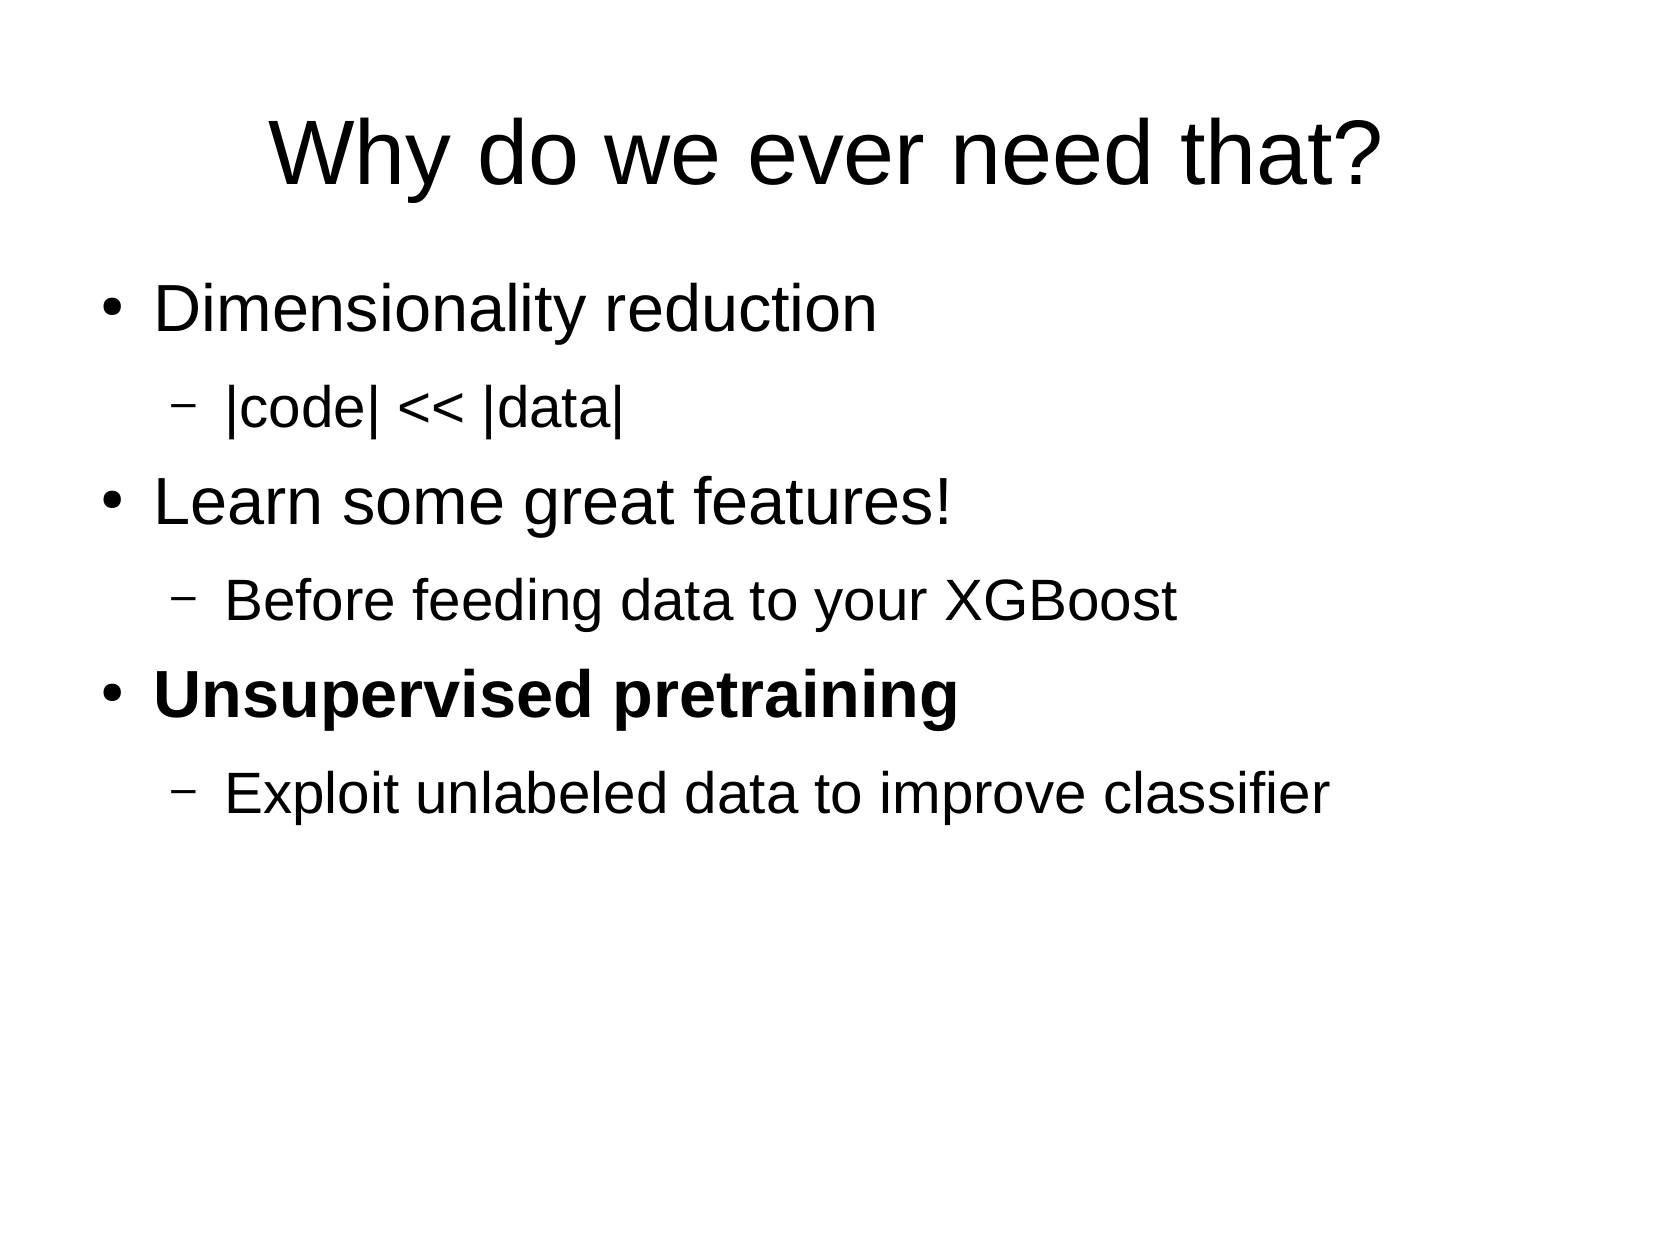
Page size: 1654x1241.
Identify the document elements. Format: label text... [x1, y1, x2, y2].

title Why do we ever need that? [82, 49, 1571, 257]
list Dimensionality reduction |code| << |data| Learn some great features! Before feeding data to your XGBoost Unsupervised pretraining Exploit unlabeled data to improve classifier [82, 270, 1571, 1201]
